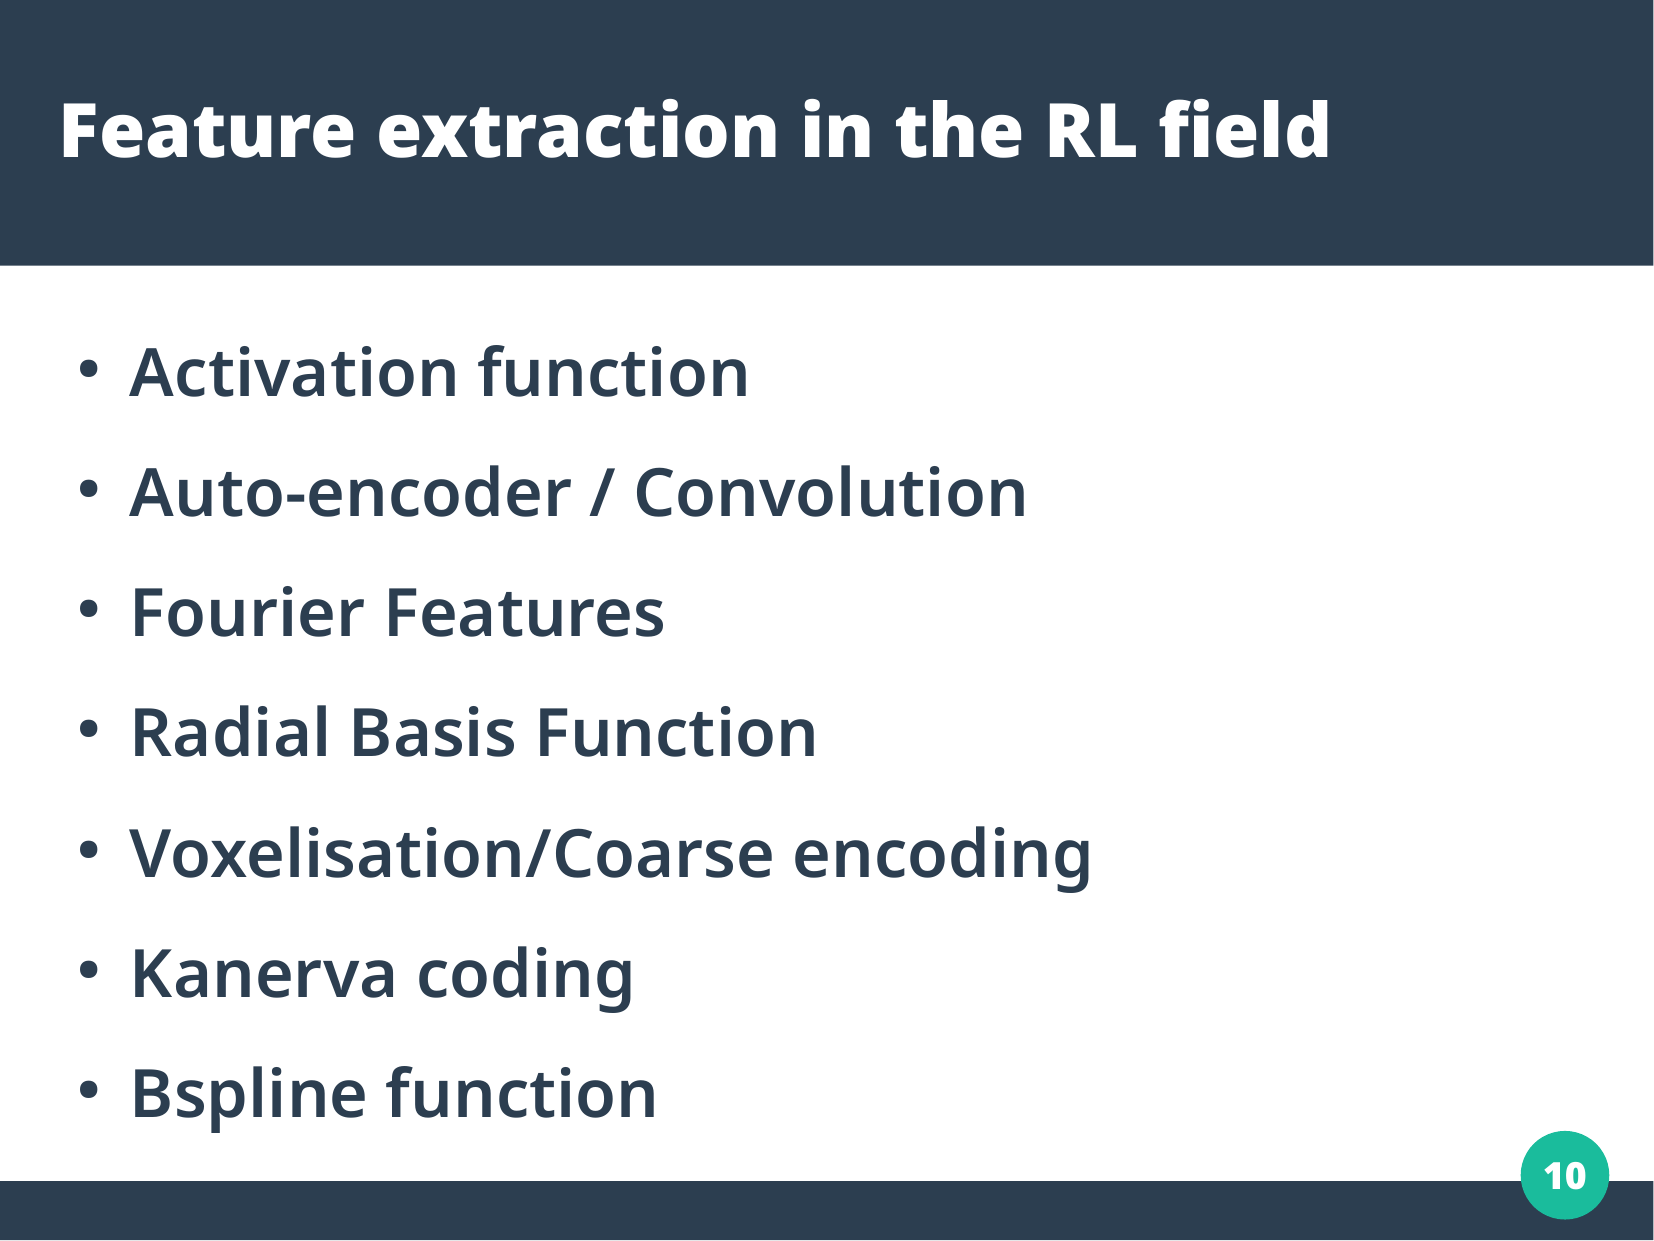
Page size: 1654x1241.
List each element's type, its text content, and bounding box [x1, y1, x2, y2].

list Activation function Auto-encoder / Convolution Fourier Features Radial Basis Function Voxelisation/Coarse encoding Kanerva coding Bspline function [59, 324, 1595, 1152]
title Feature extraction in the RL field [59, 49, 1595, 207]
